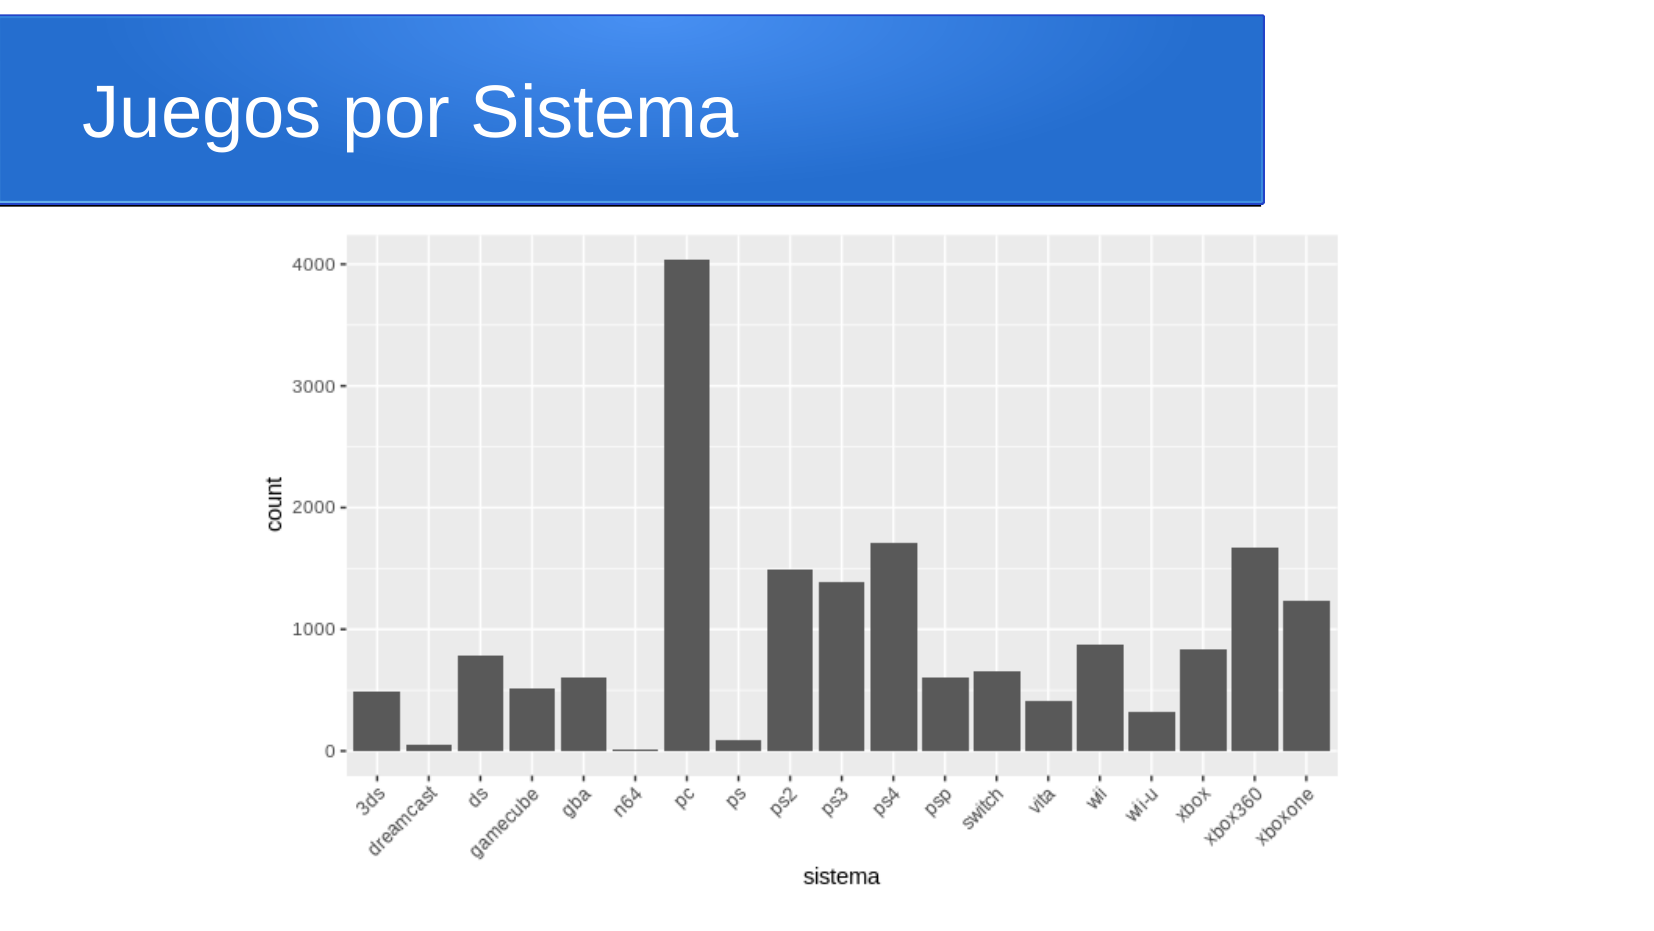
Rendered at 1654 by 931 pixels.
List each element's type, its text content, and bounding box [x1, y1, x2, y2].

title Juegos por Sistema [82, 35, 1235, 189]
picture [255, 224, 1349, 900]
